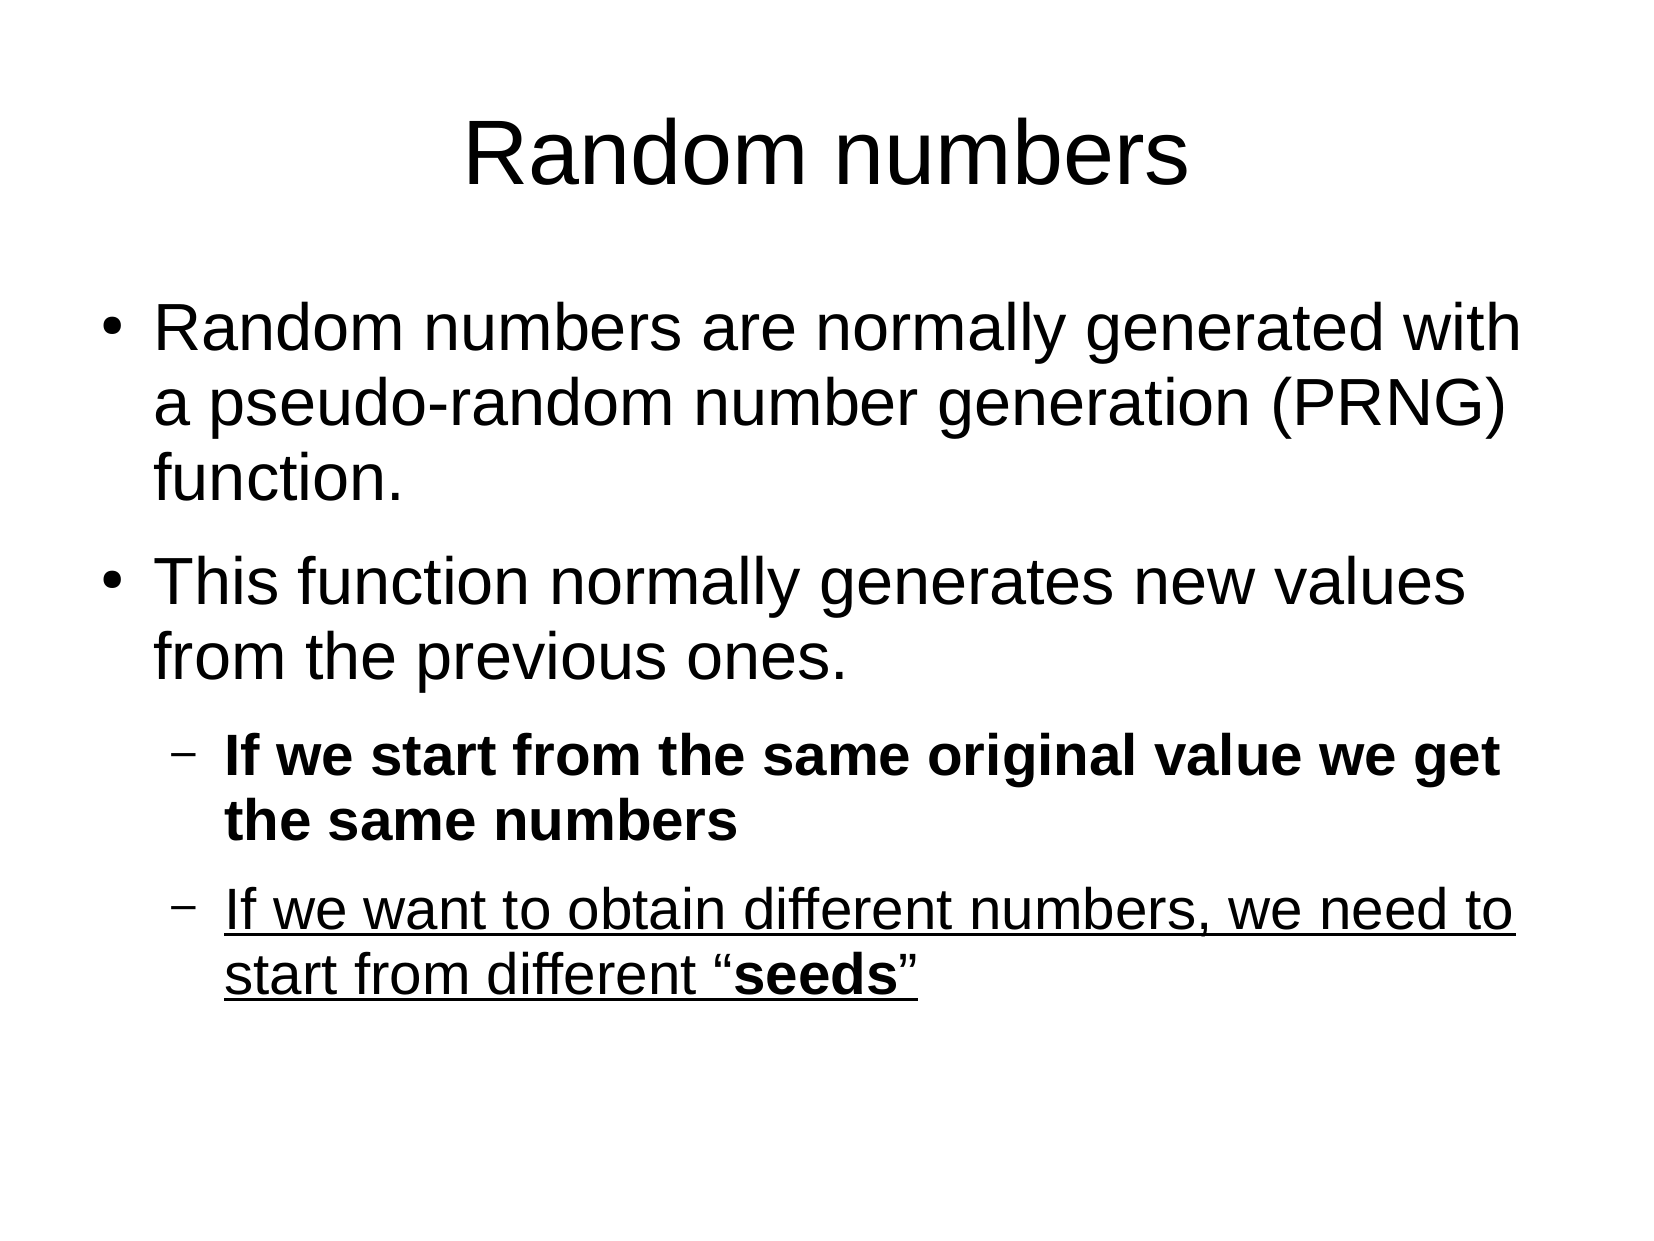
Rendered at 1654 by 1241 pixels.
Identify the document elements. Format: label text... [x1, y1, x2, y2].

title Random numbers [82, 49, 1571, 257]
list Random numbers are normally generated with a pseudo-random number generation (PRNG) function. This function normally generates new values from the previous ones. If we start from the same original value we get the same numbers If we want to obtain different numbers, we need to start from different “seeds” [82, 290, 1571, 1010]
